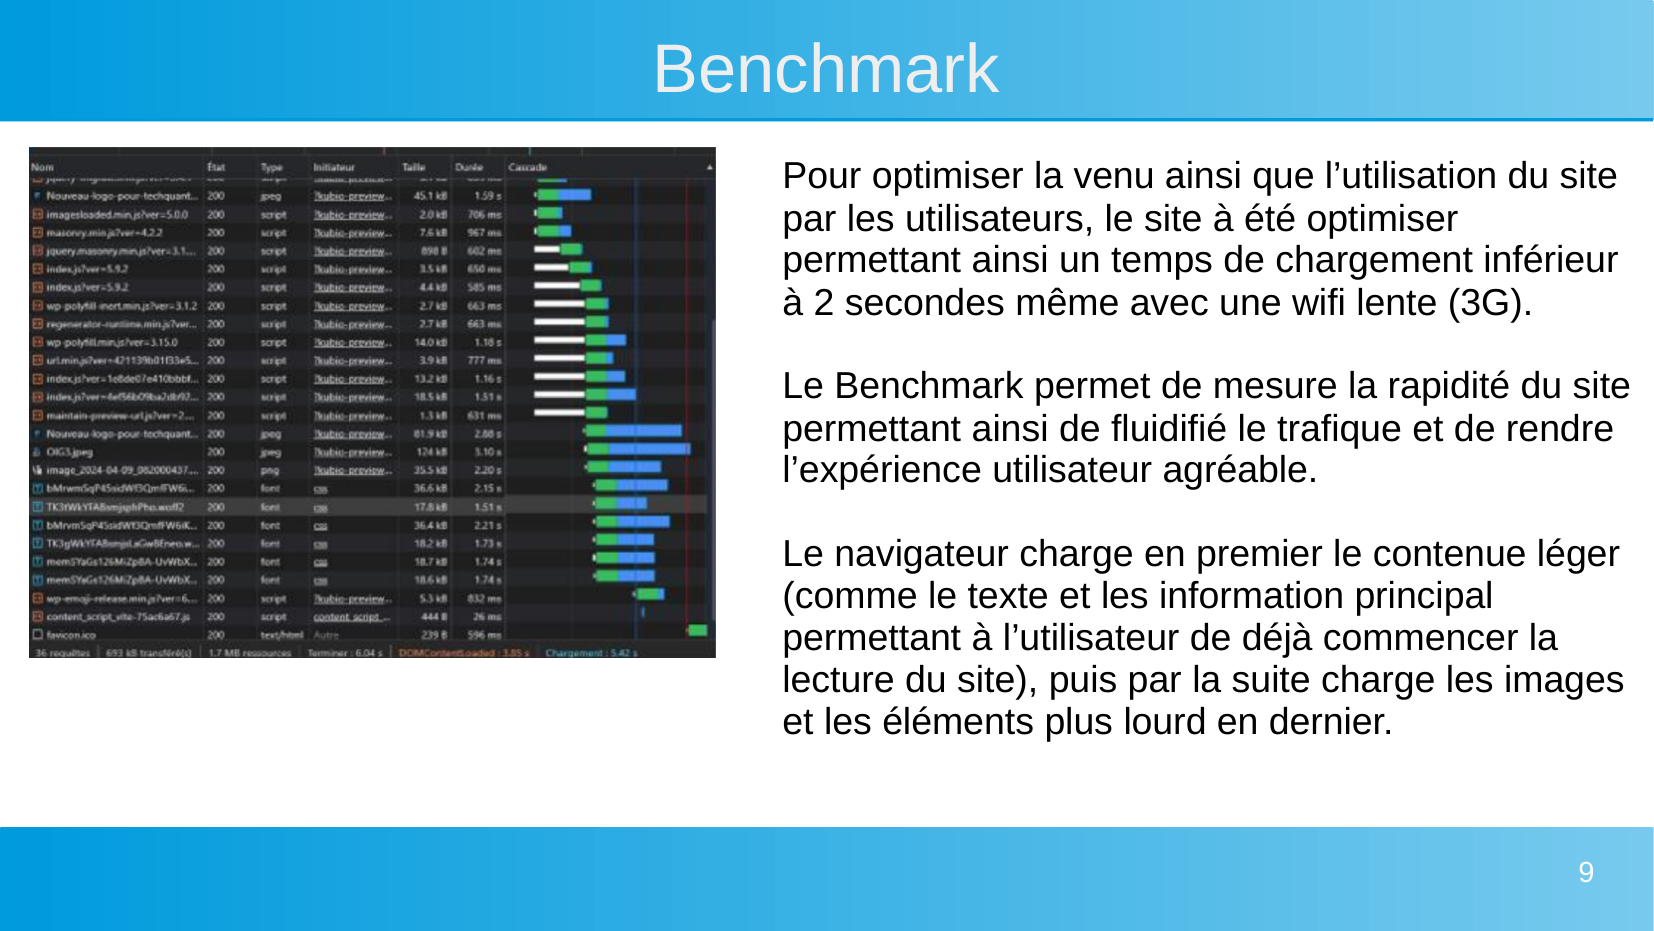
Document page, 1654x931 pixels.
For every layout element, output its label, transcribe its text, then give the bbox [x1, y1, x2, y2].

picture [29, 147, 716, 658]
text_box Pour optimiser la venu ainsi que l’utilisation du site par les utilisateurs, le site à été optimiser permettant ainsi un temps de chargement inférieur à 2 secondes même avec une wifi lente (3G). Le Benchmark permet de mesure la rapidité du site permettant ainsi de fluidifié le trafique et de rendre l’expérience utilisateur agréable. Le navigateur charge en premier le contenue léger (comme le texte et les information principal permettant à l’utilisateur de déjà commencer la lecture du site), puis par la suite charge les images et les éléments plus lourd en dernier. [767, 147, 1654, 931]
title Benchmark [59, 29, 1595, 108]
